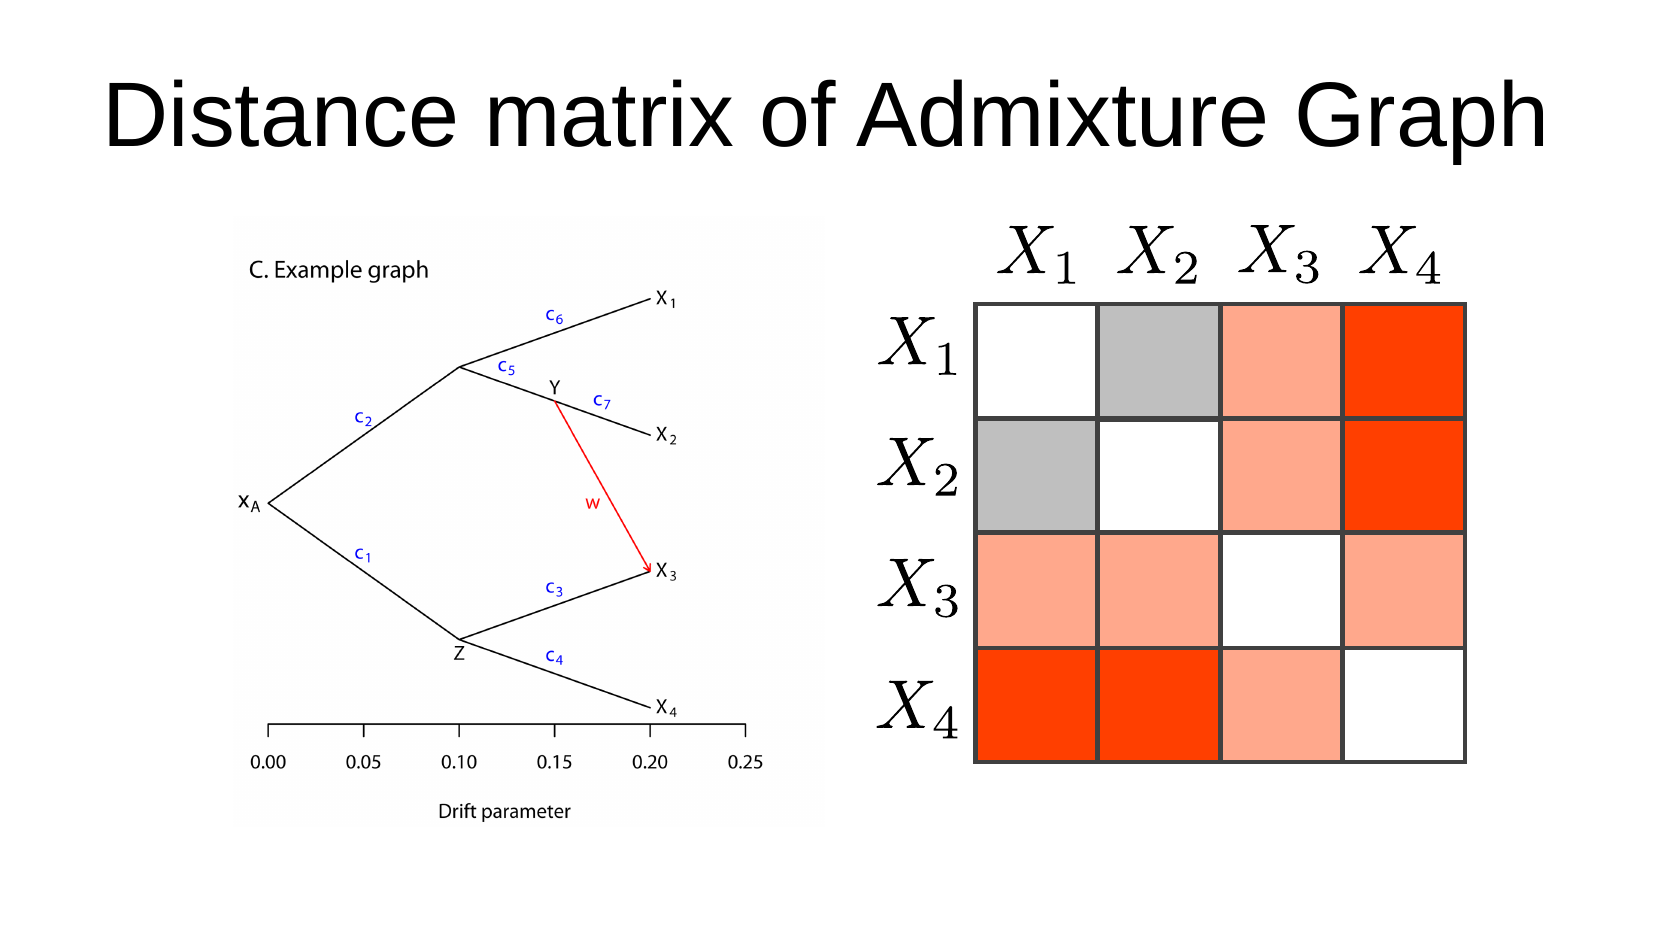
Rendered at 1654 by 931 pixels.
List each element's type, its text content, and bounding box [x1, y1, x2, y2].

picture [864, 225, 1510, 765]
picture [233, 216, 825, 827]
title Distance matrix of Admixture Graph [82, 37, 1571, 193]
